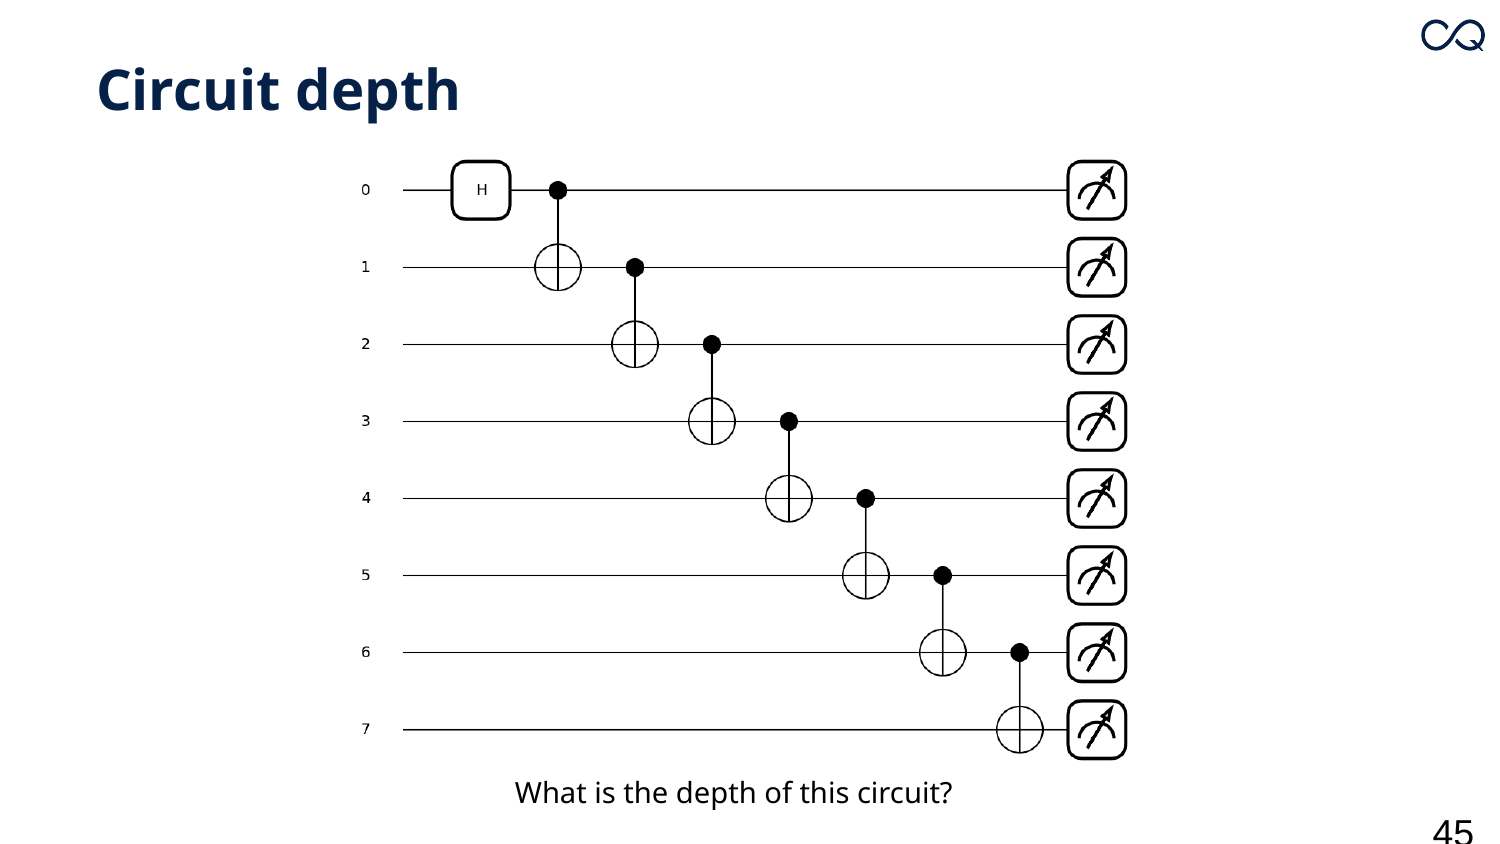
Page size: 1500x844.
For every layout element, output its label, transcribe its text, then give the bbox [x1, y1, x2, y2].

text_box What is the depth of this circuit? [499, 759, 979, 821]
picture [1421, 19, 1485, 51]
picture [319, 141, 1181, 773]
title Circuit depth [81, 39, 1348, 142]
